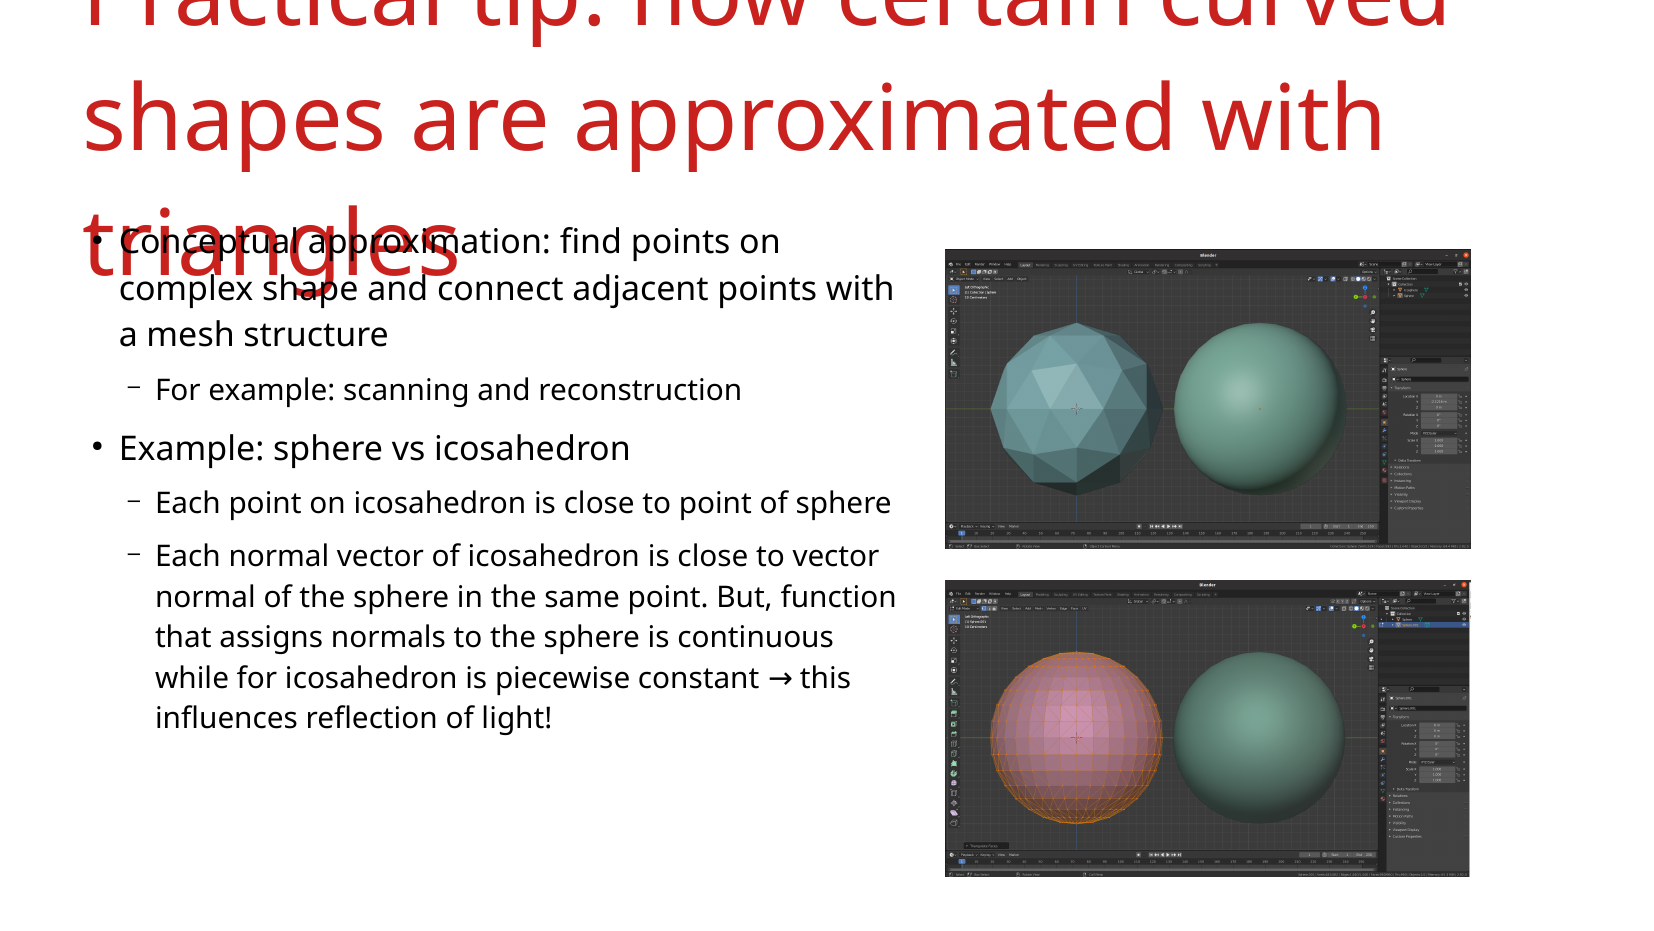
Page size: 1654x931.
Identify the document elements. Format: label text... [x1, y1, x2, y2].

picture [945, 580, 1471, 877]
title Practical tip: how certain curved shapes are approximated with triangles [82, 0, 1571, 276]
list Conceptual approximation: find points on complex shape and connect adjacent points with a mesh structure For example: scanning and reconstruction Example: sphere vs icosahedron Each point on icosahedron is close to point of sphere Each normal vector of icosahedron is close to vector normal of the sphere in the same point. But, function that assigns normals to the sphere is continuous while for icosahedron is piecewise constant → this influences reflection of light! [82, 217, 901, 758]
picture [945, 249, 1471, 549]
